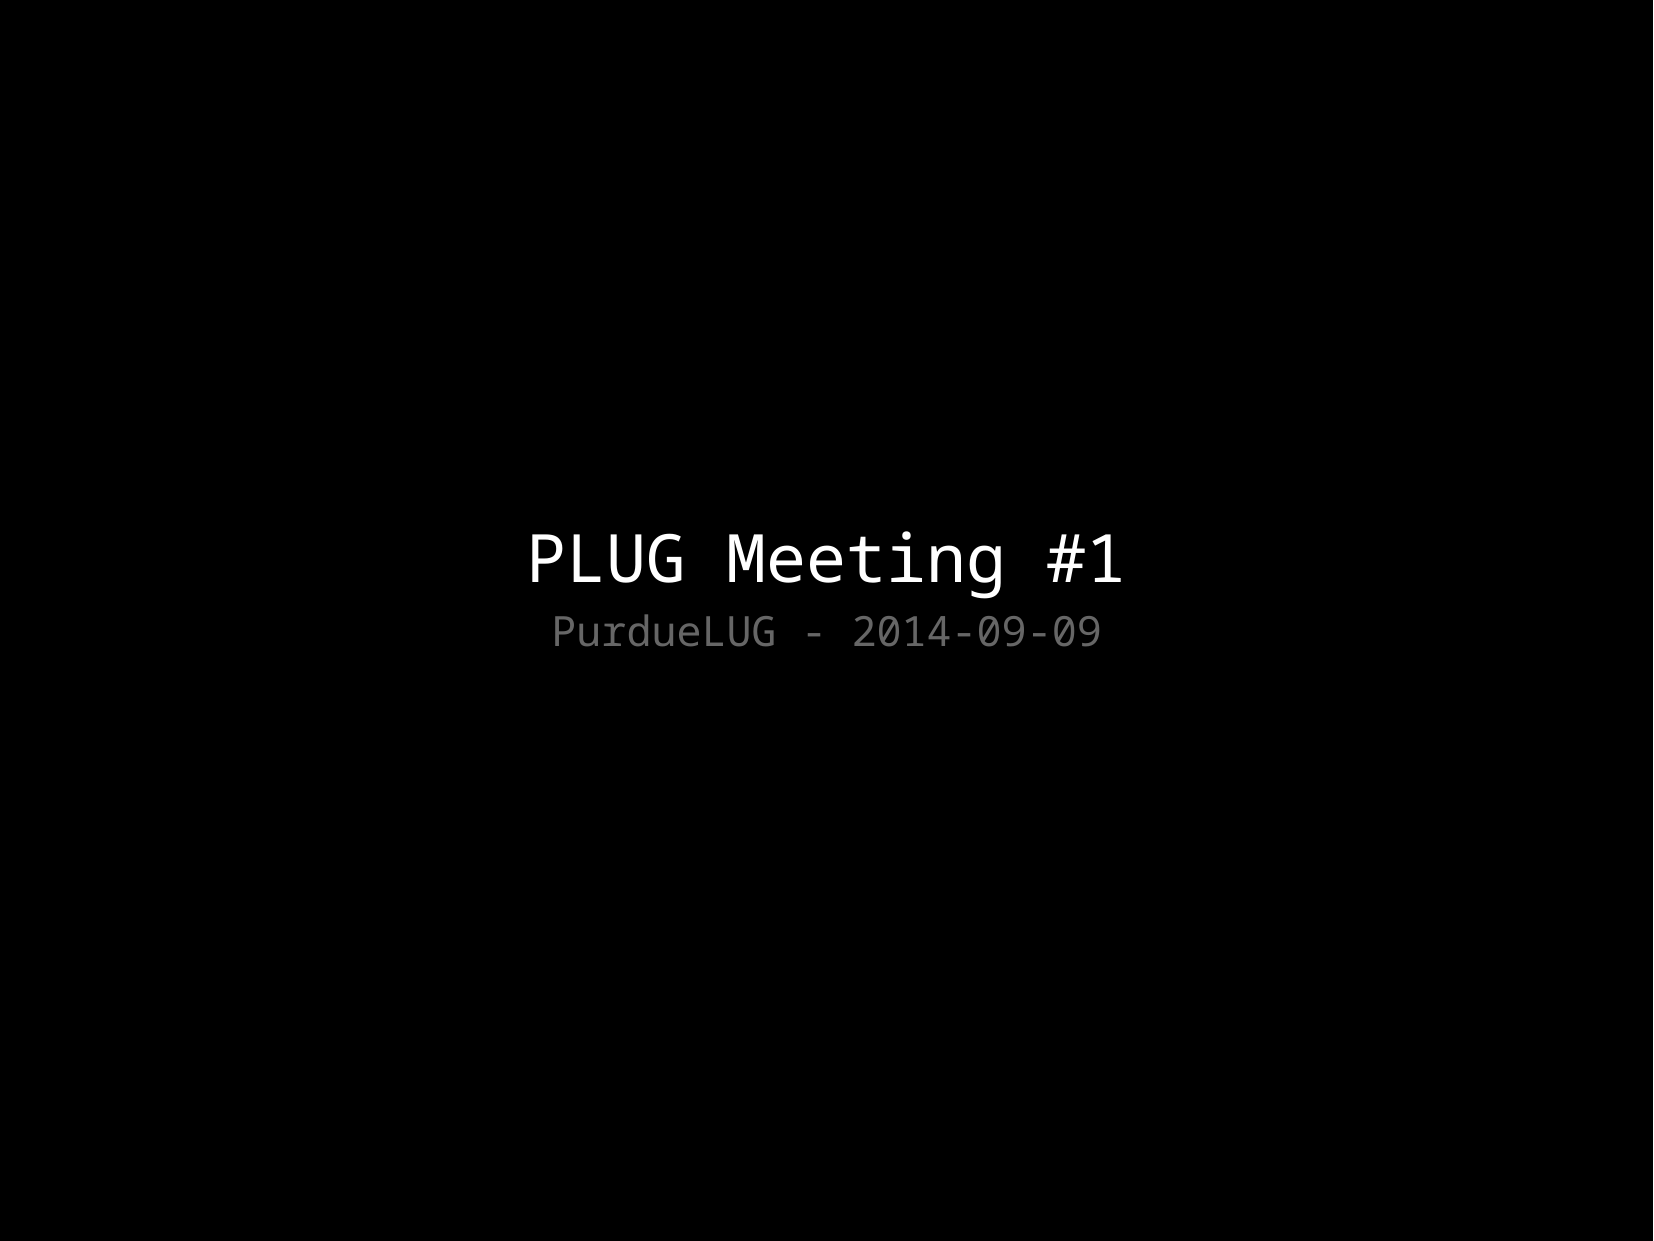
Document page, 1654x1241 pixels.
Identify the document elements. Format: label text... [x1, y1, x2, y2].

subtitle PLUG Meeting #1 PurdueLUG - 2014-09-09 [82, 225, 1571, 945]
